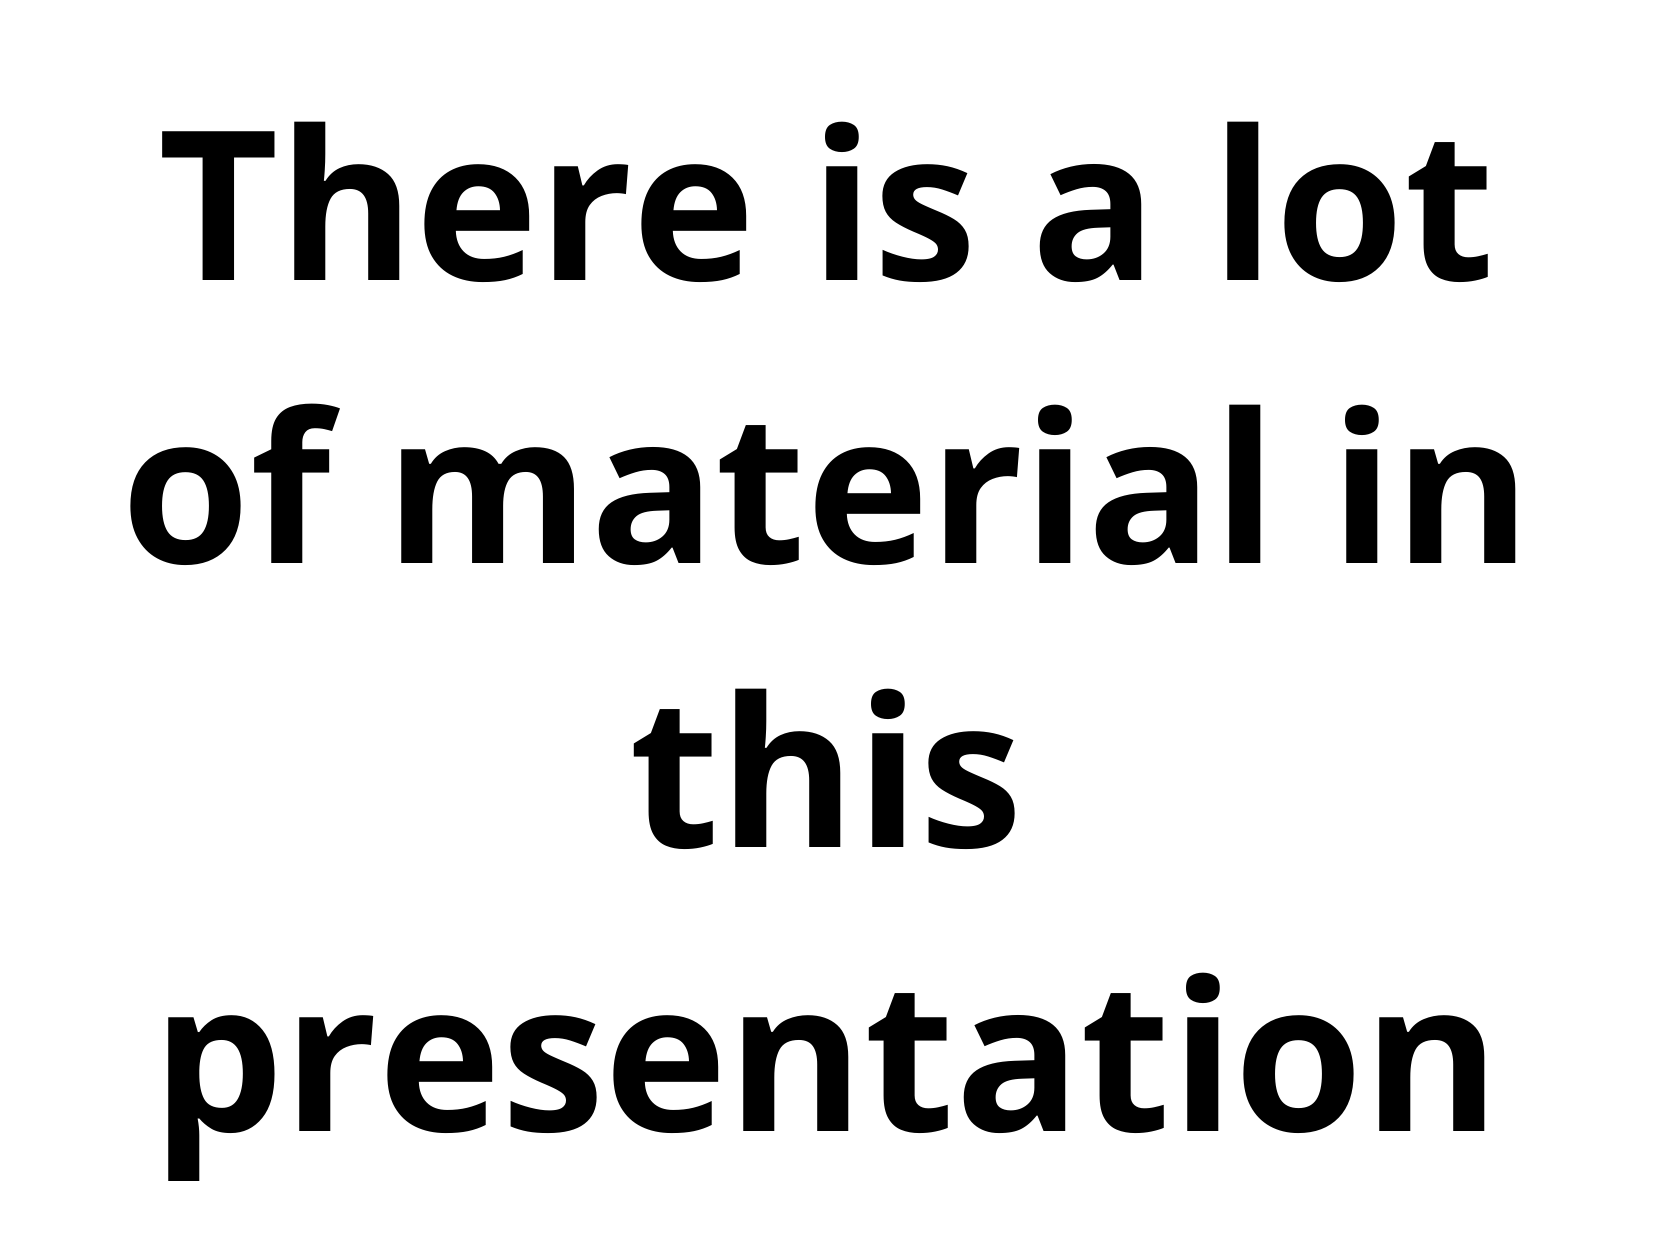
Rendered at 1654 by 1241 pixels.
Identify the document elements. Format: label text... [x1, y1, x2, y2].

title There is a lot of material in this presentation [82, 49, 1571, 1201]
